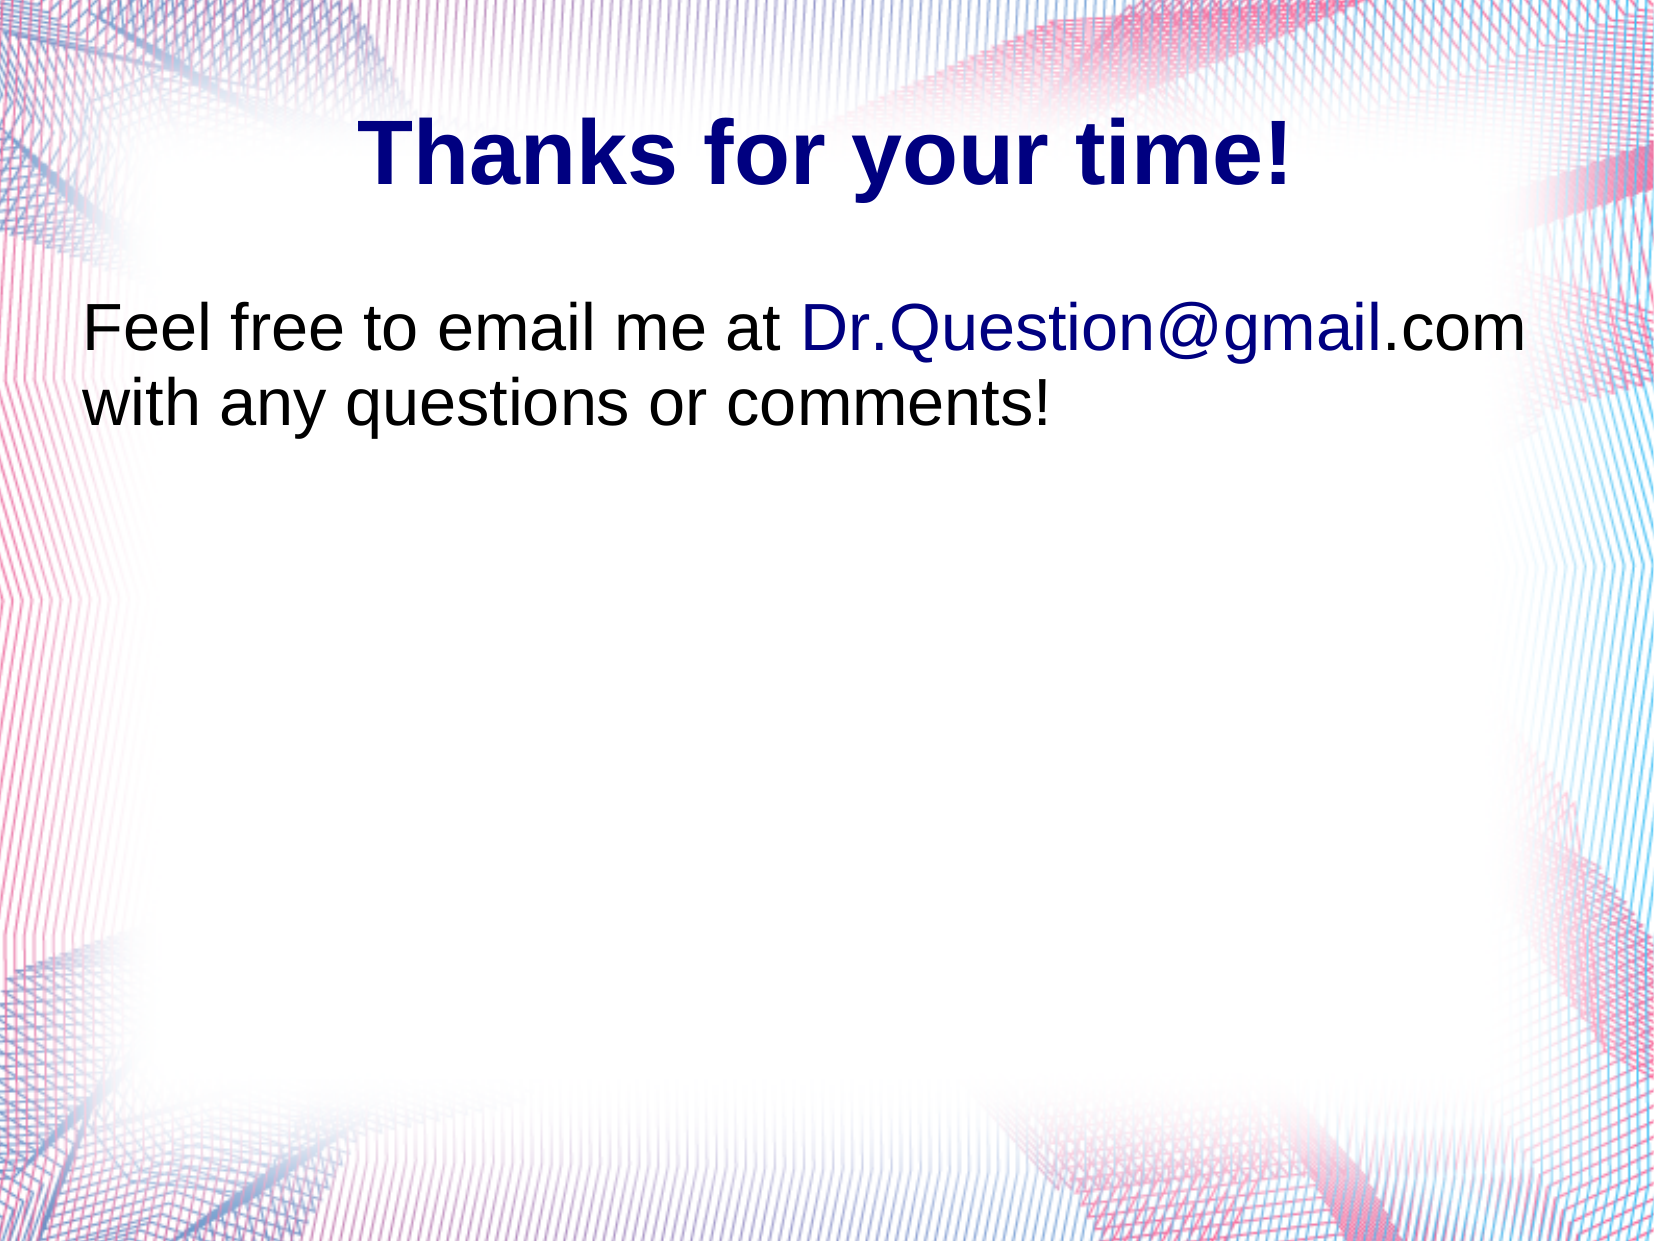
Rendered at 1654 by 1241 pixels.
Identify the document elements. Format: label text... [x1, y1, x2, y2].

picture [0, 0, 1654, 1241]
title Thanks for your time! [82, 49, 1571, 257]
list Feel free to email me at Dr.Question@gmail.com with any questions or comments! [82, 290, 1571, 1109]
